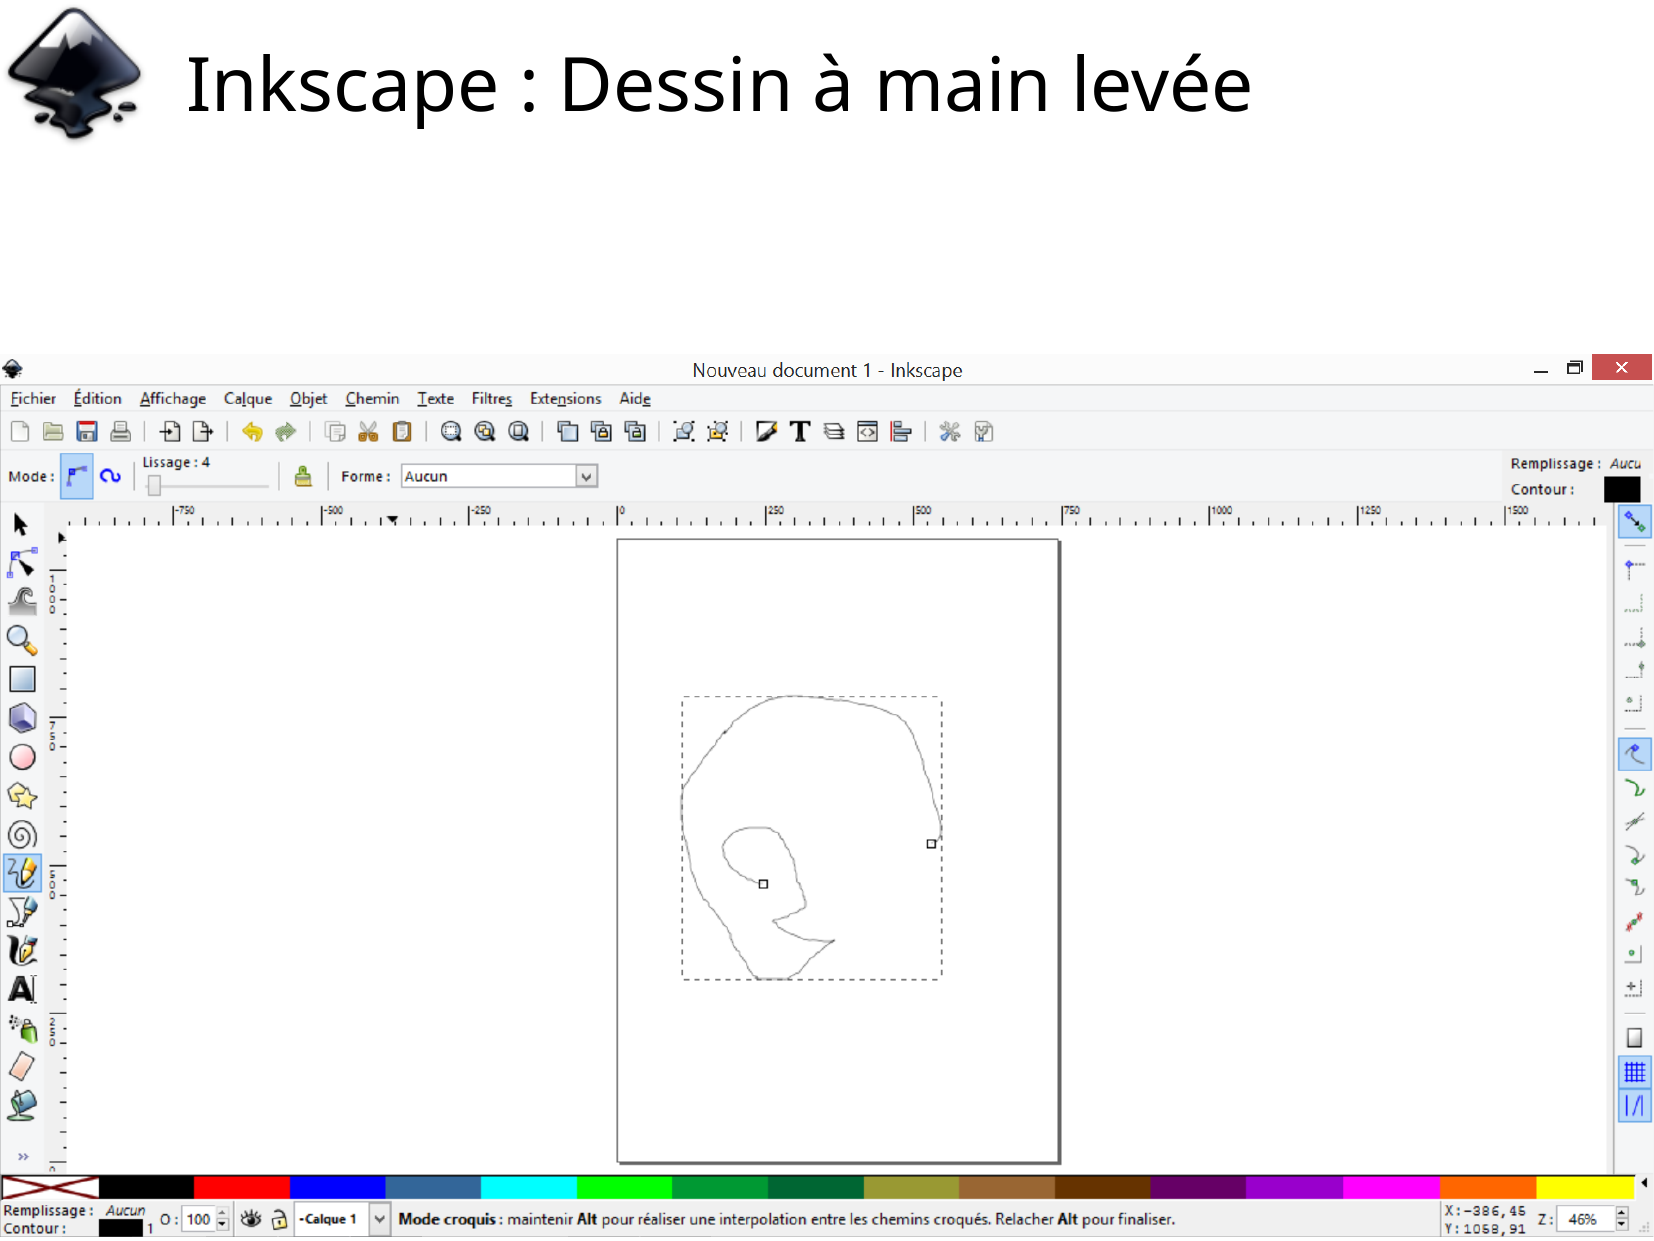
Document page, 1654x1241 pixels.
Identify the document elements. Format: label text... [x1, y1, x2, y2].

text_box Inkscape : Dessin à main levée [171, 23, 1630, 135]
picture [0, 0, 150, 151]
picture [0, 354, 1654, 1237]
